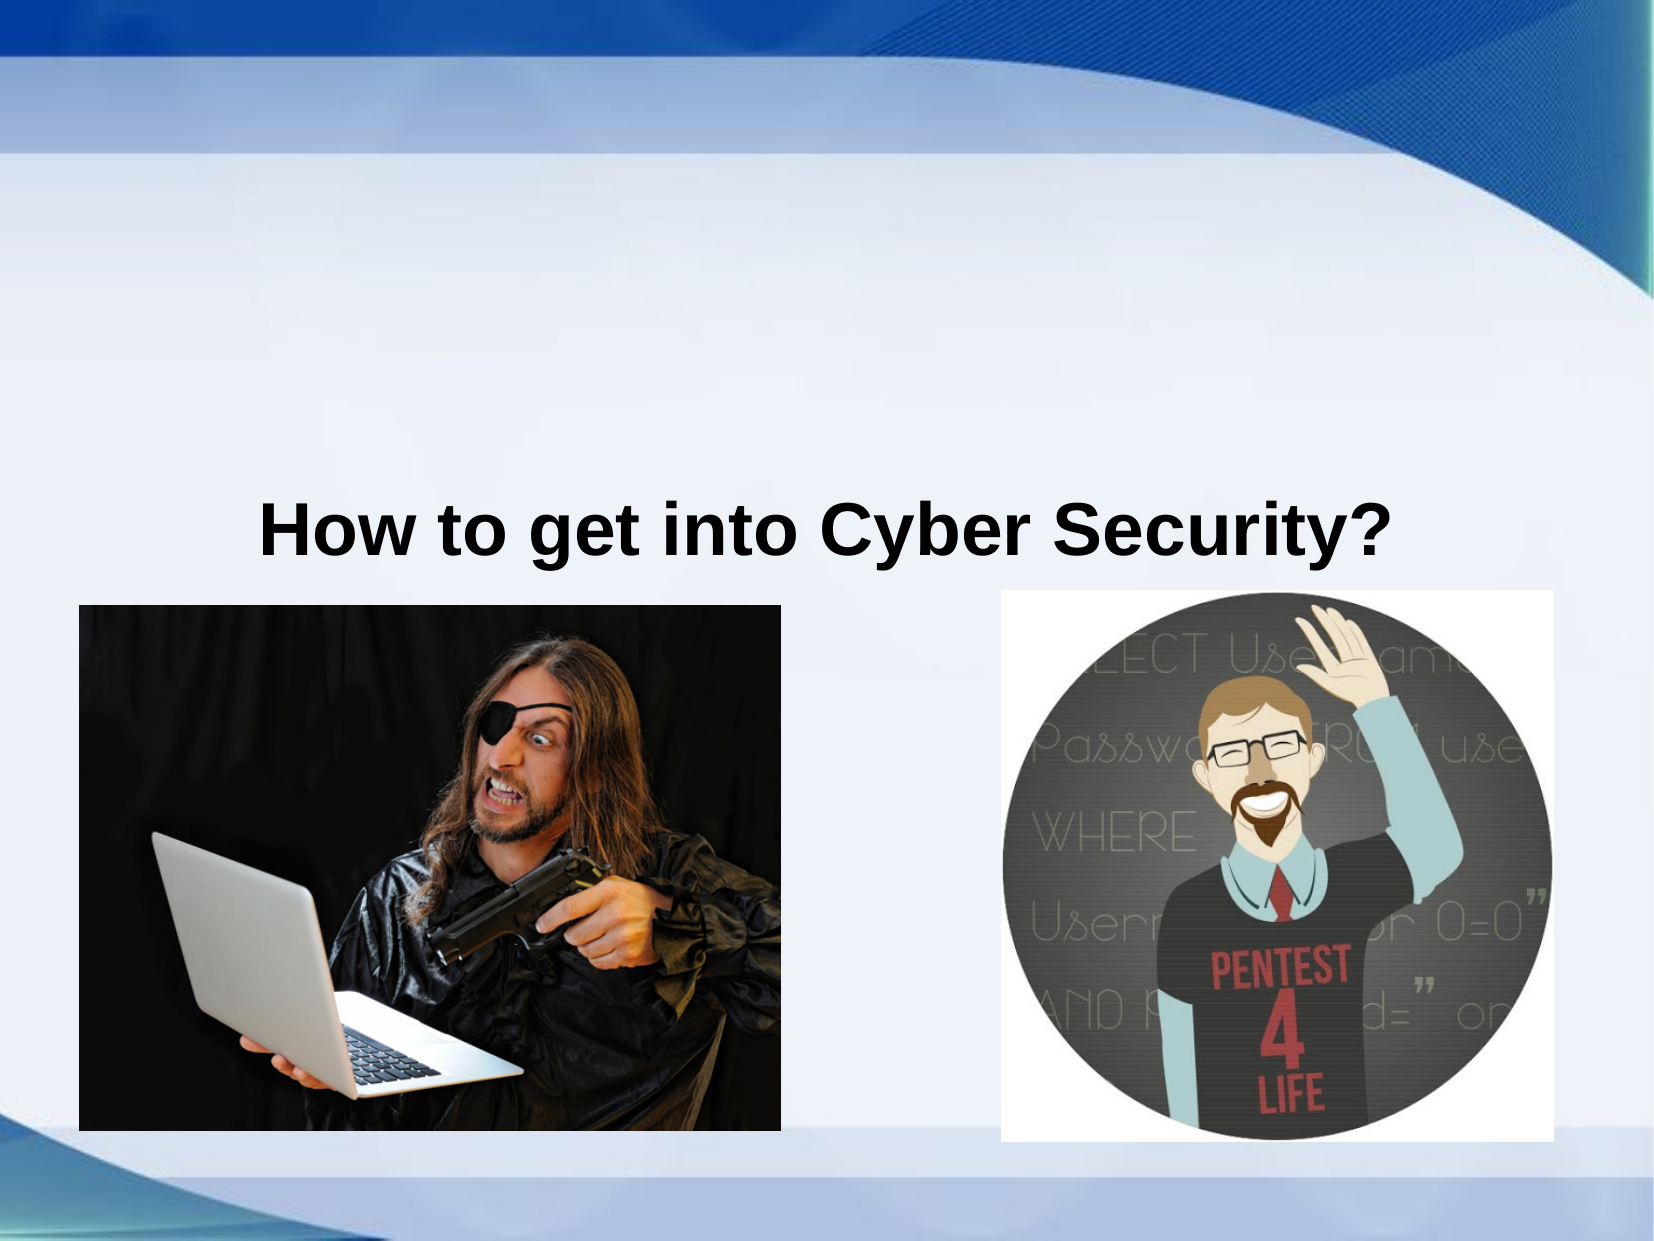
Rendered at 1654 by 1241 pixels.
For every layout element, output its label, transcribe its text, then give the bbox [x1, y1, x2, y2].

picture [0, 0, 1654, 1241]
subtitle How to get into Cyber Security? [82, 487, 1571, 572]
